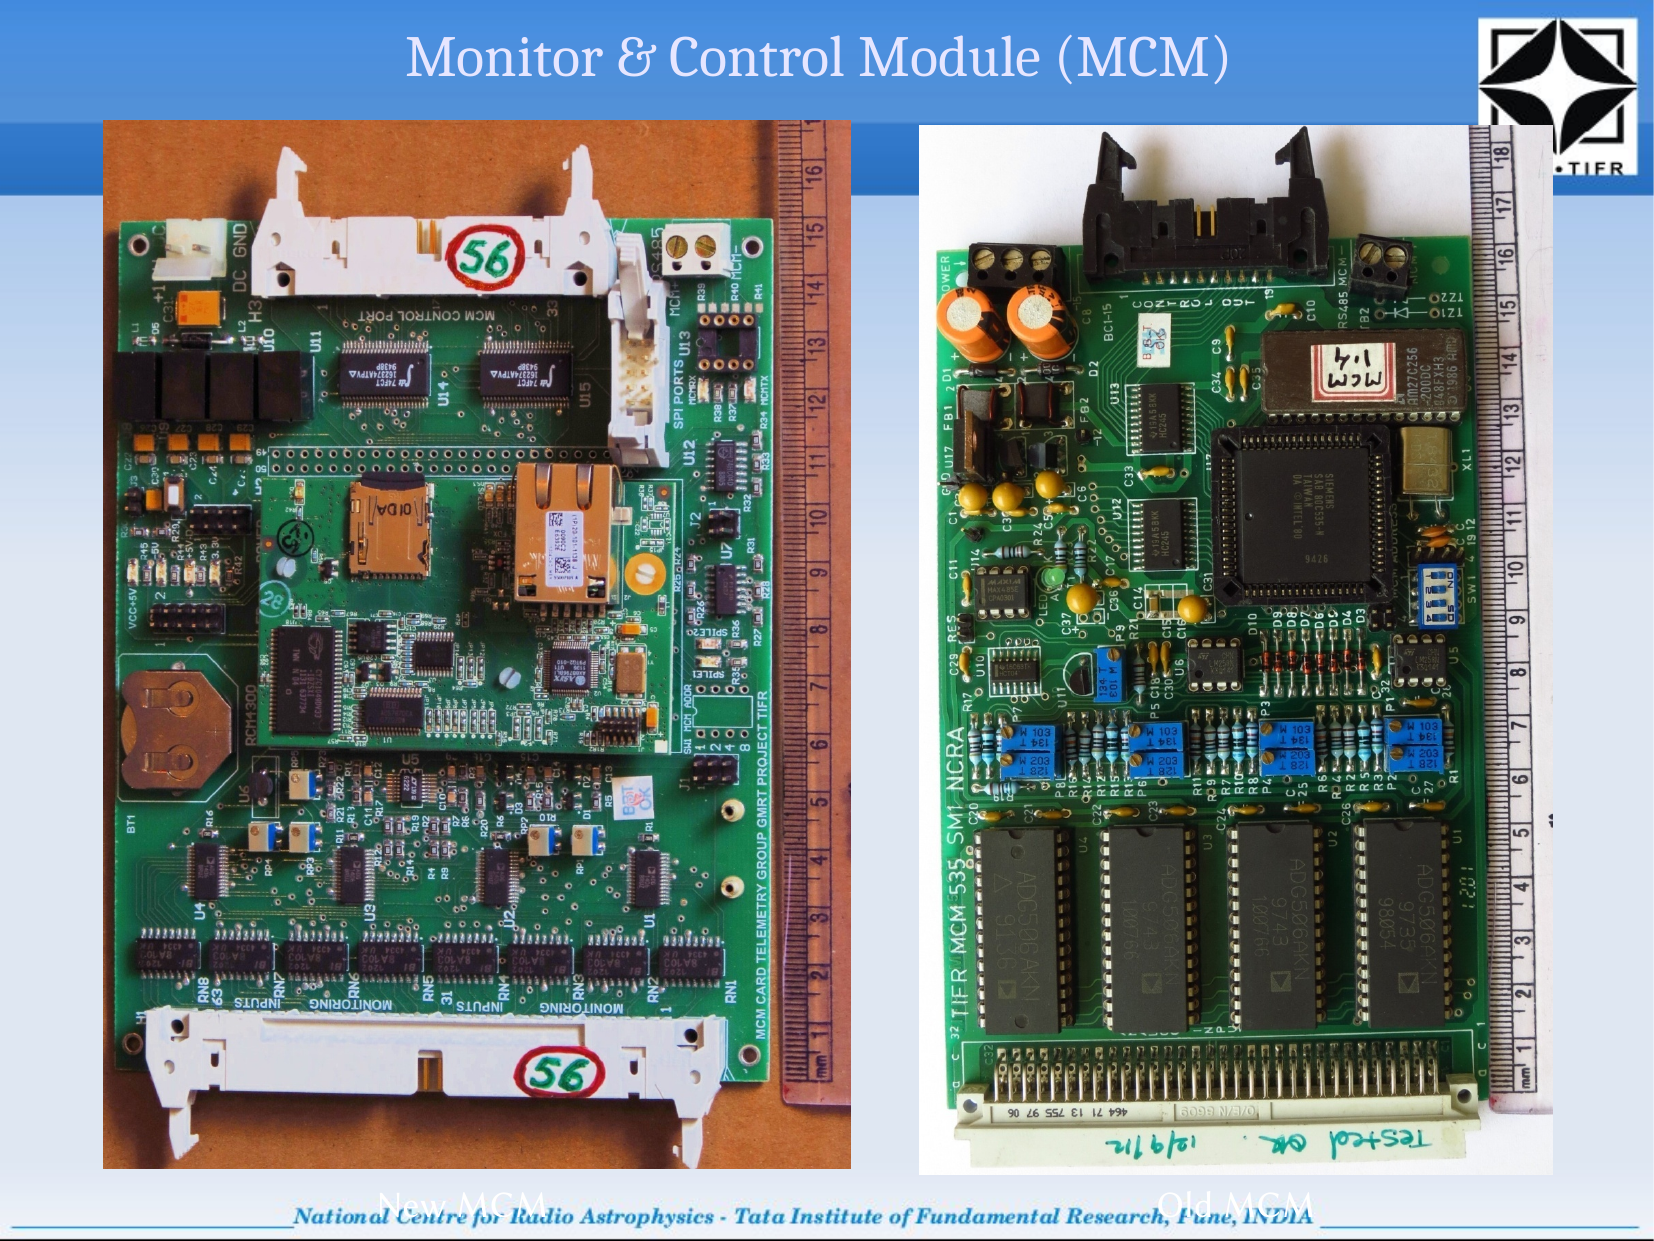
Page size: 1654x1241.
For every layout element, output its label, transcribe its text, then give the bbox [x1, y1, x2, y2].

text_box Old MCM [974, 1174, 1497, 1233]
text_box Monitor & Control Module (MCM) [74, 0, 1563, 110]
text_box New MCM [191, 1174, 733, 1233]
picture [0, 0, 1654, 1241]
